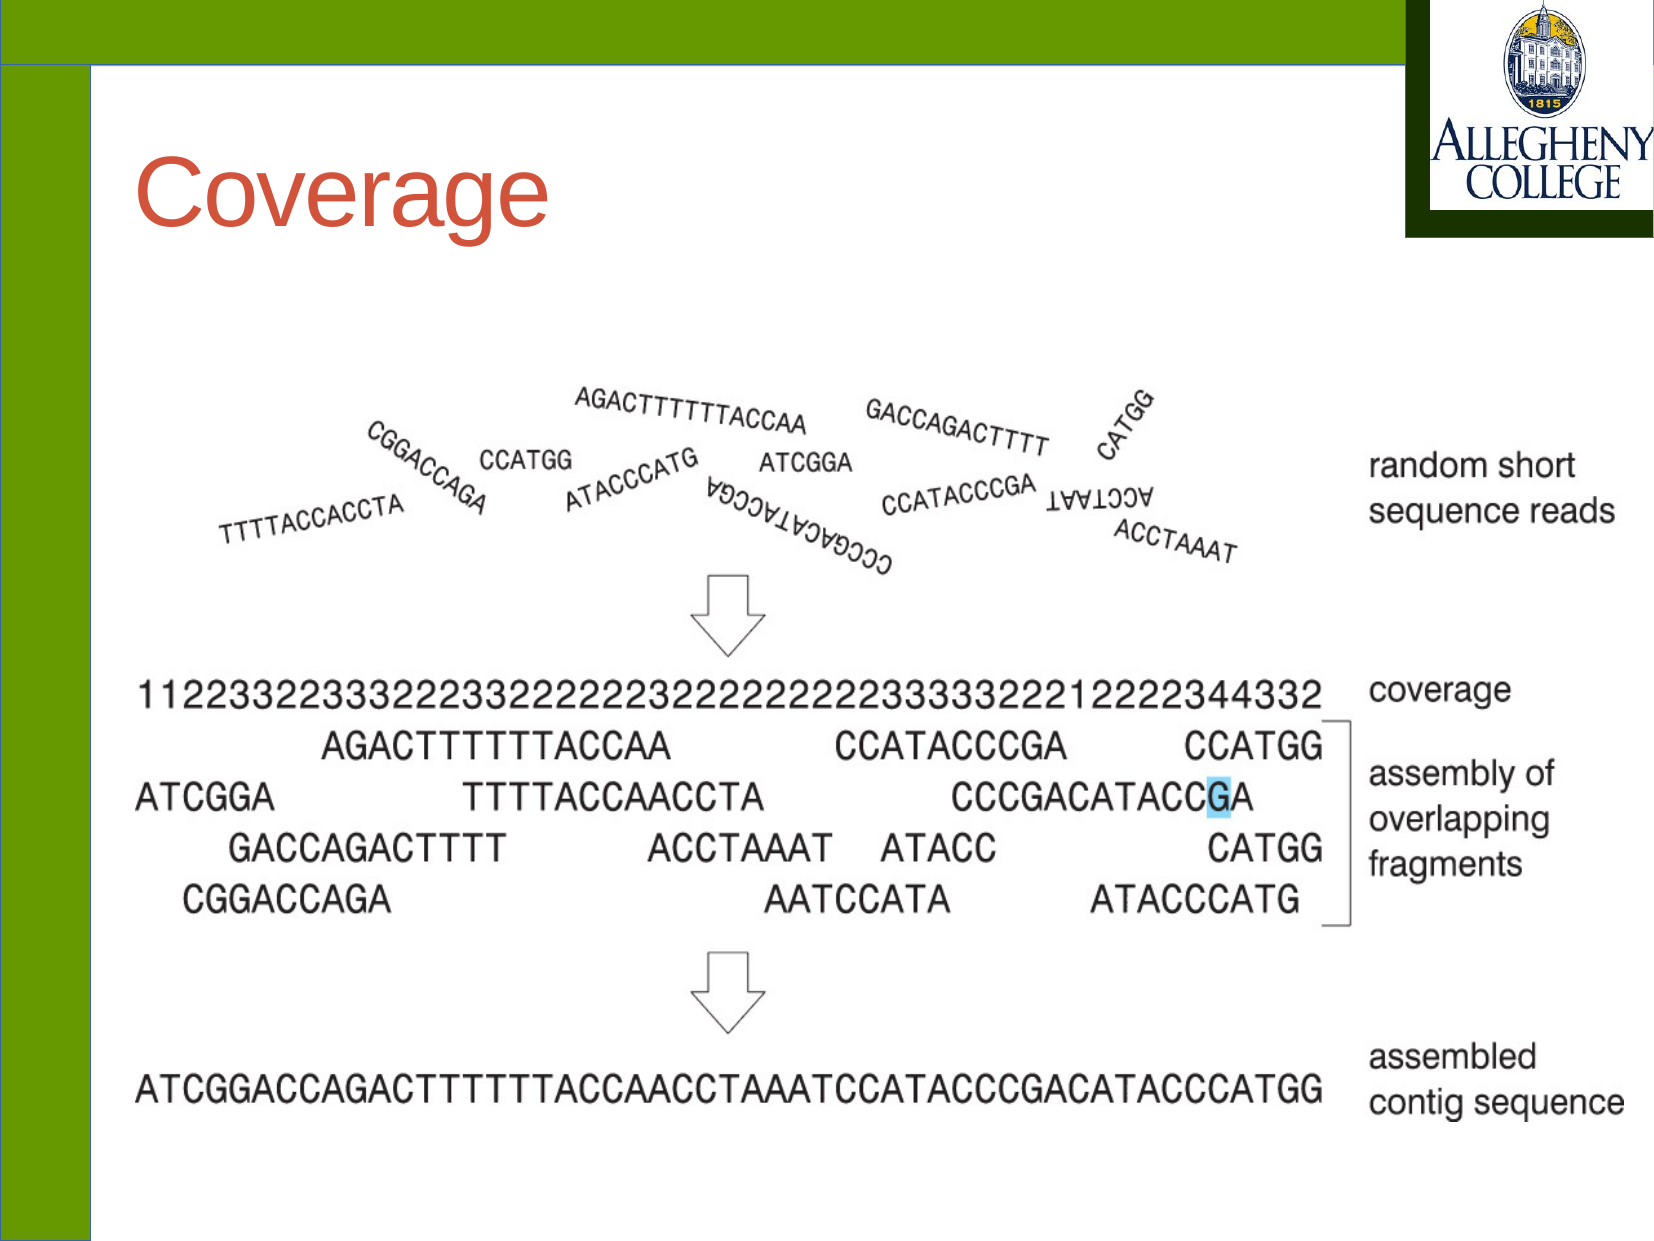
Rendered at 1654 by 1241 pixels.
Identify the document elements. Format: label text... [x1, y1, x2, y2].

text_box [0, 0, 1654, 1241]
title Coverage [118, 96, 1607, 276]
picture [135, 312, 1624, 1195]
picture [1430, 0, 1654, 210]
